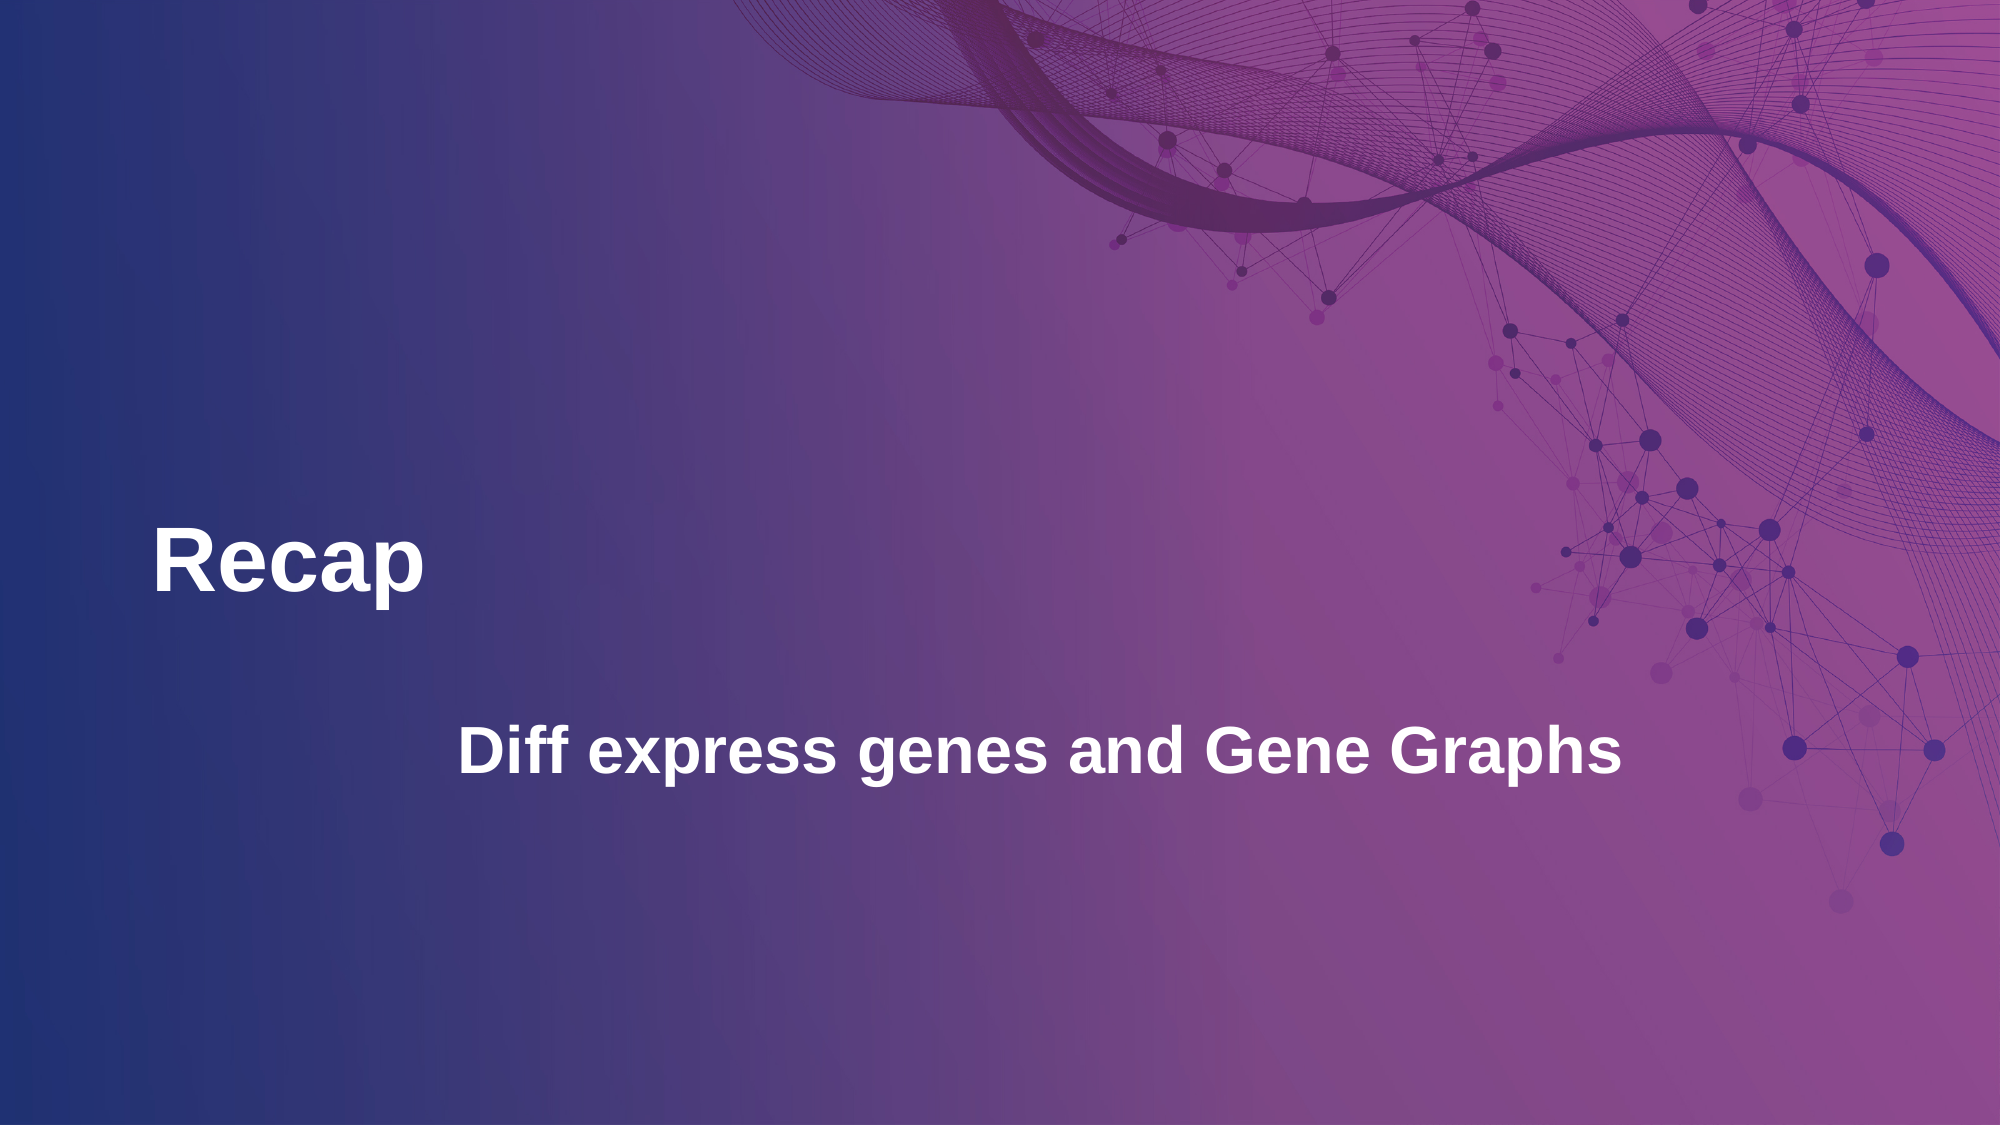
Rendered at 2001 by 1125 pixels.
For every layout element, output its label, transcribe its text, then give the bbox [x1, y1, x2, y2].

picture [0, 0, 2000, 1125]
text_box Diff express genes and Gene Graphs [442, 708, 1790, 854]
title Recap [136, 504, 1484, 650]
